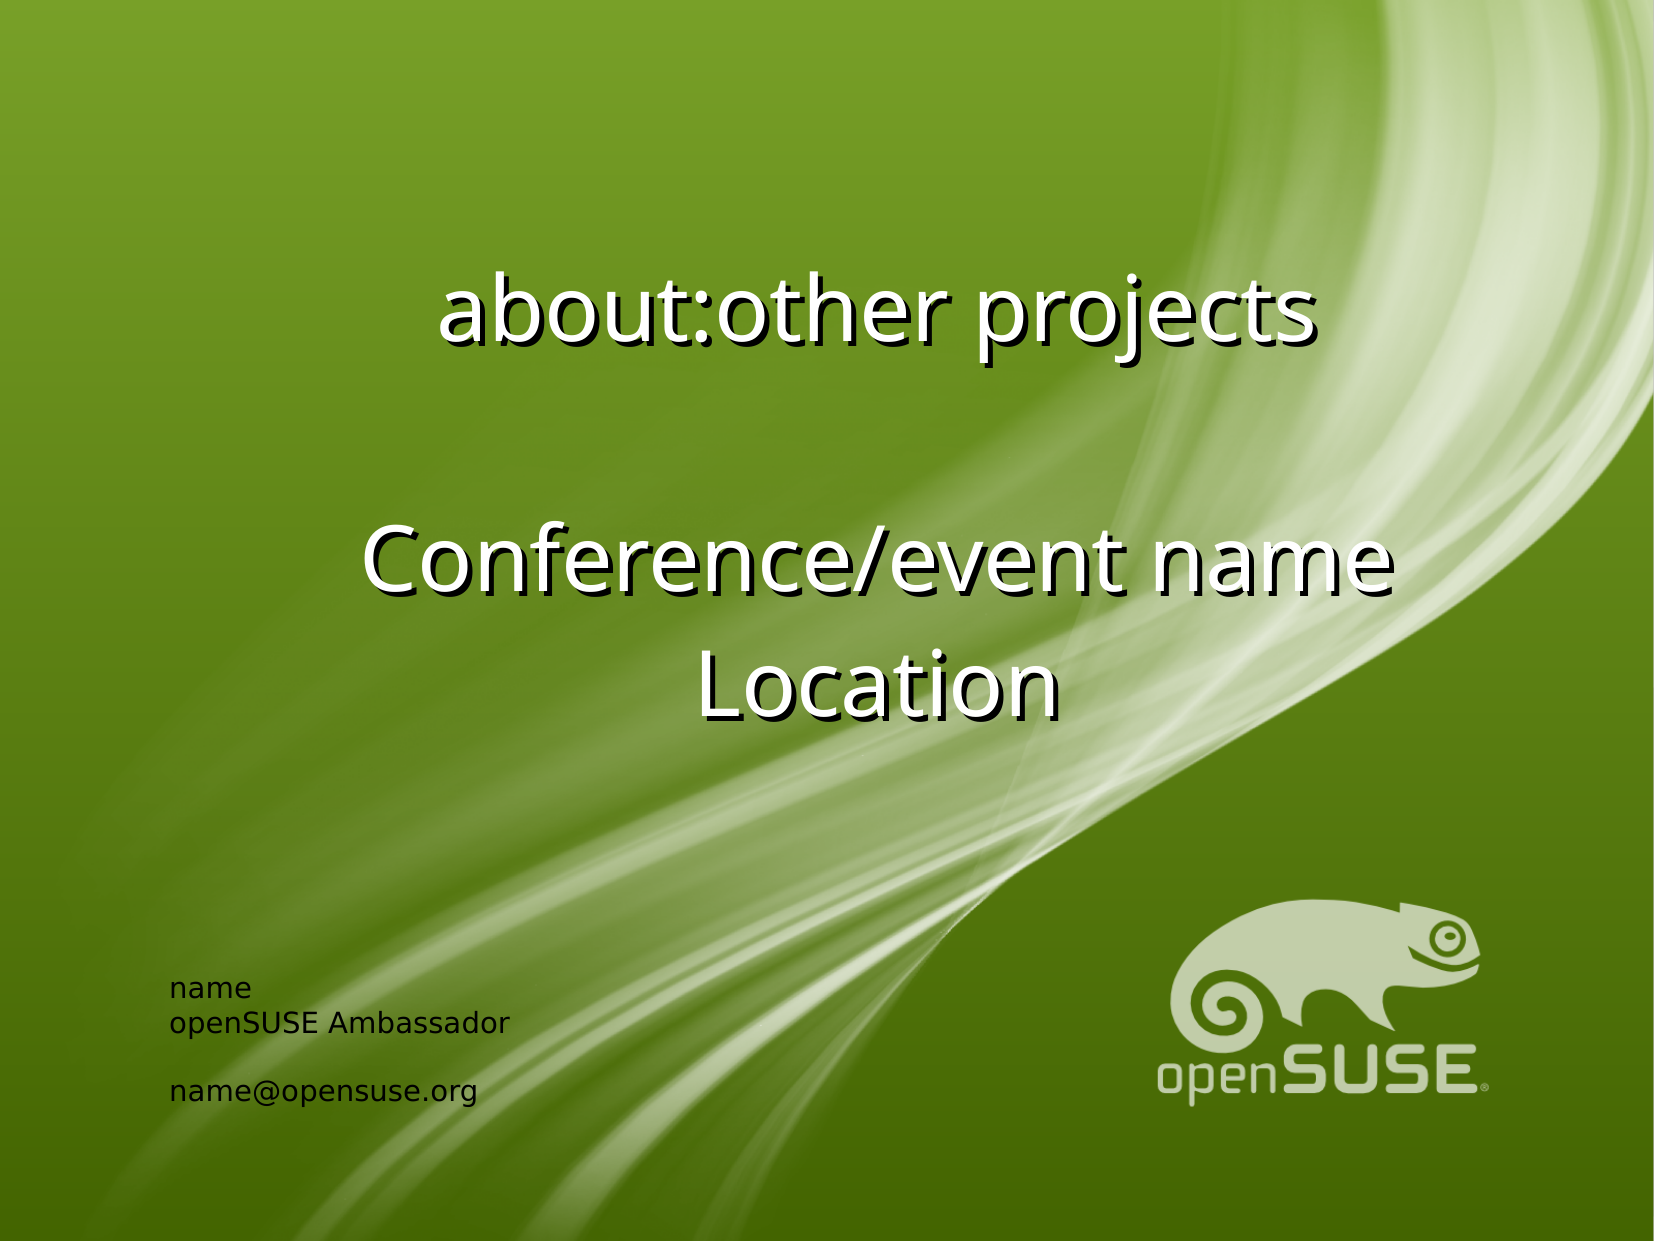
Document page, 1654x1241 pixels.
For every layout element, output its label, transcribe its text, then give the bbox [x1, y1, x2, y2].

title about:other projects Conference/event name Location [169, 217, 1585, 770]
subtitle name openSUSE Ambassador name@opensuse.org [169, 926, 897, 1154]
picture [0, 0, 1654, 1241]
